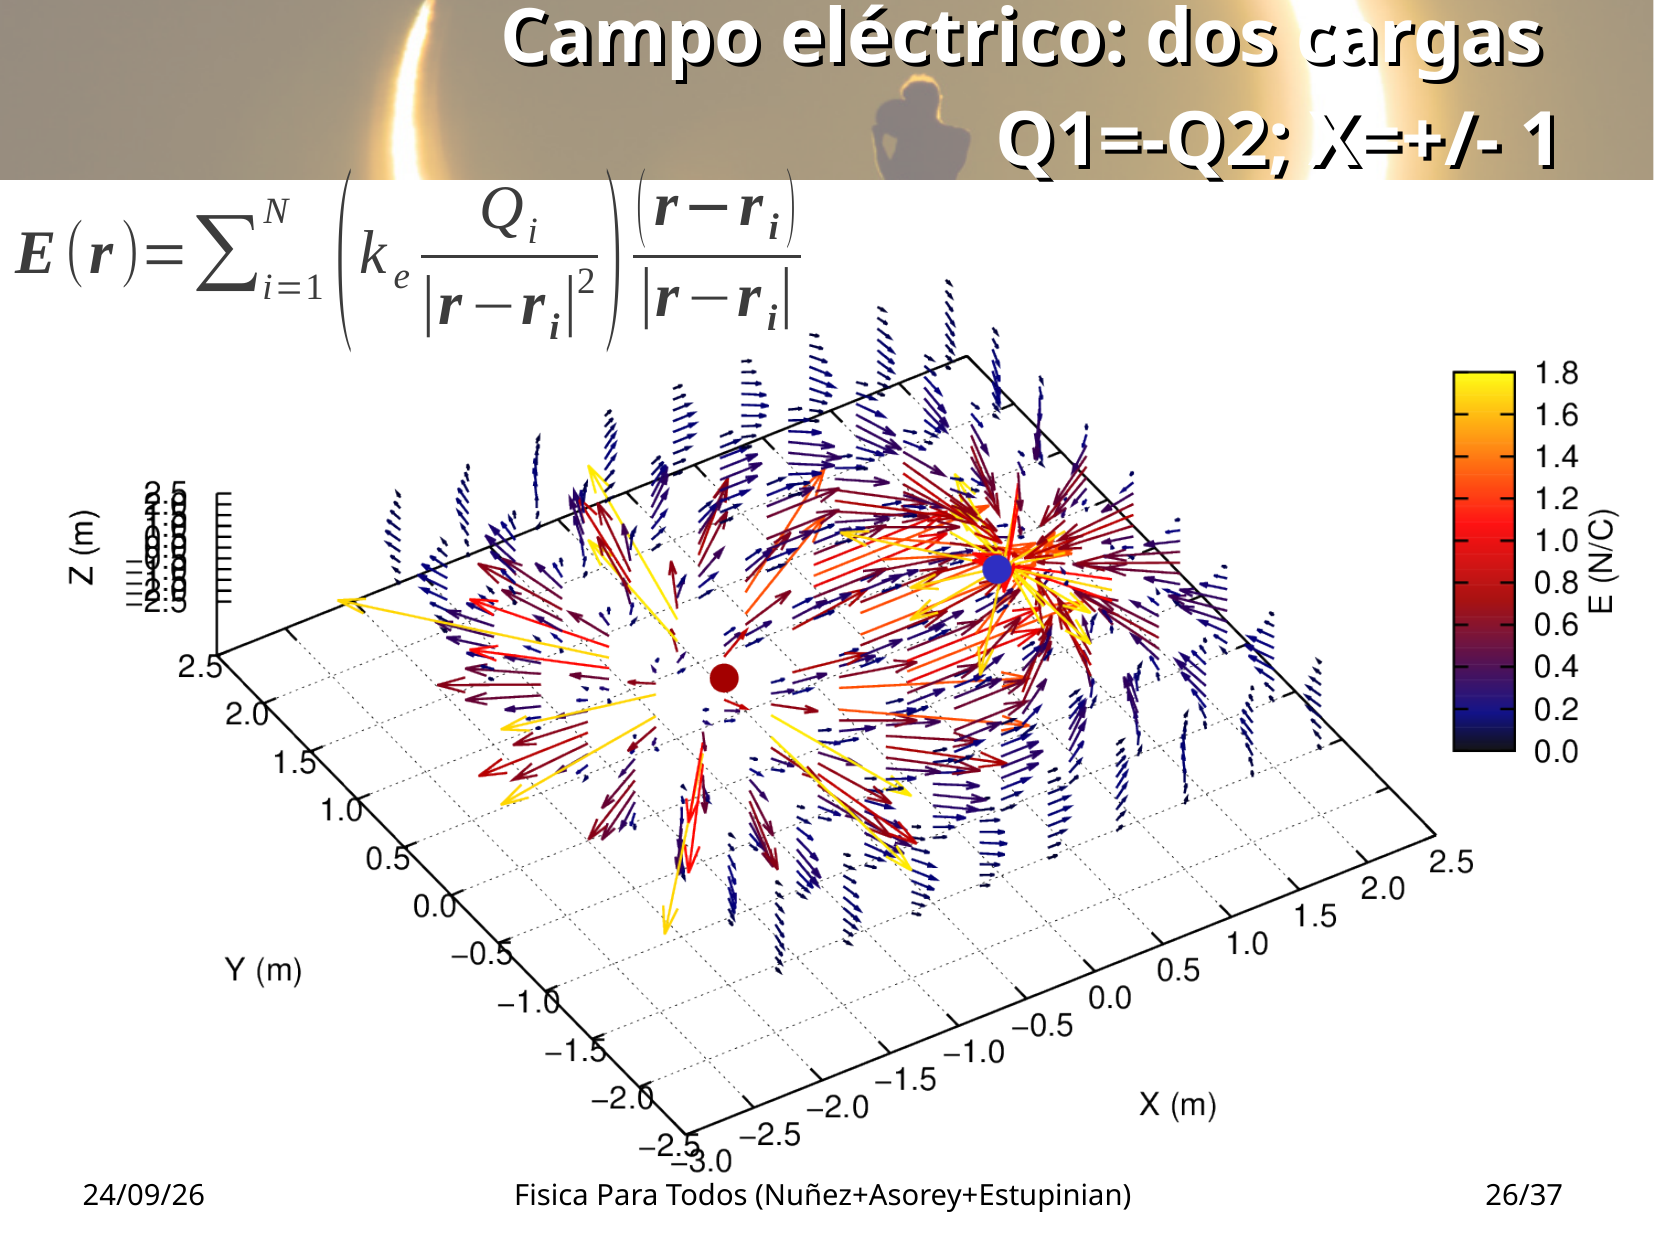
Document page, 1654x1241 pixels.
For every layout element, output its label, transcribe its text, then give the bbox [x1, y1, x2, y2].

title Campo eléctrico: dos cargas Q1=-Q2; X=+/- 1 [75, 0, 1564, 101]
picture [0, 0, 1654, 1241]
